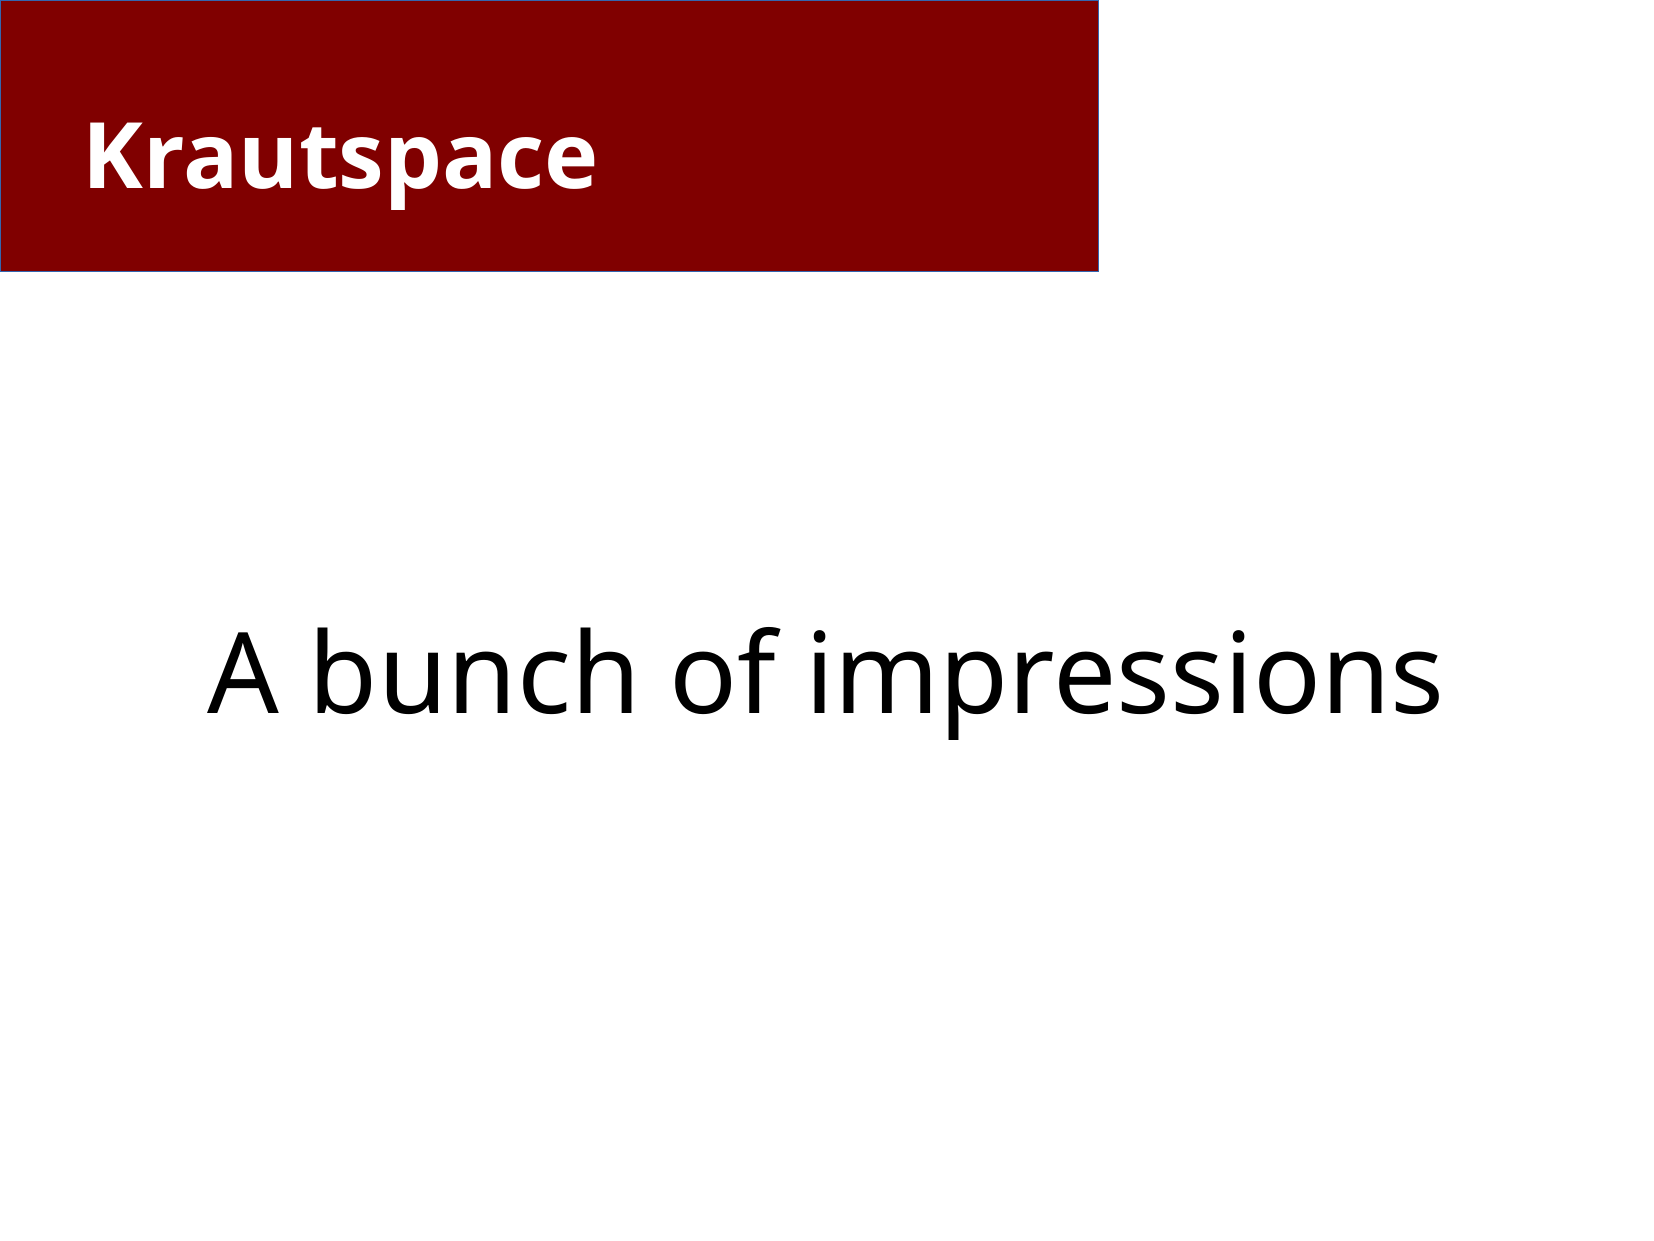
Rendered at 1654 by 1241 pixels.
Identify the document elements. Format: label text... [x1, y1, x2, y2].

subtitle A bunch of impressions [82, 330, 1571, 1010]
title Krautspace [82, 49, 1028, 257]
